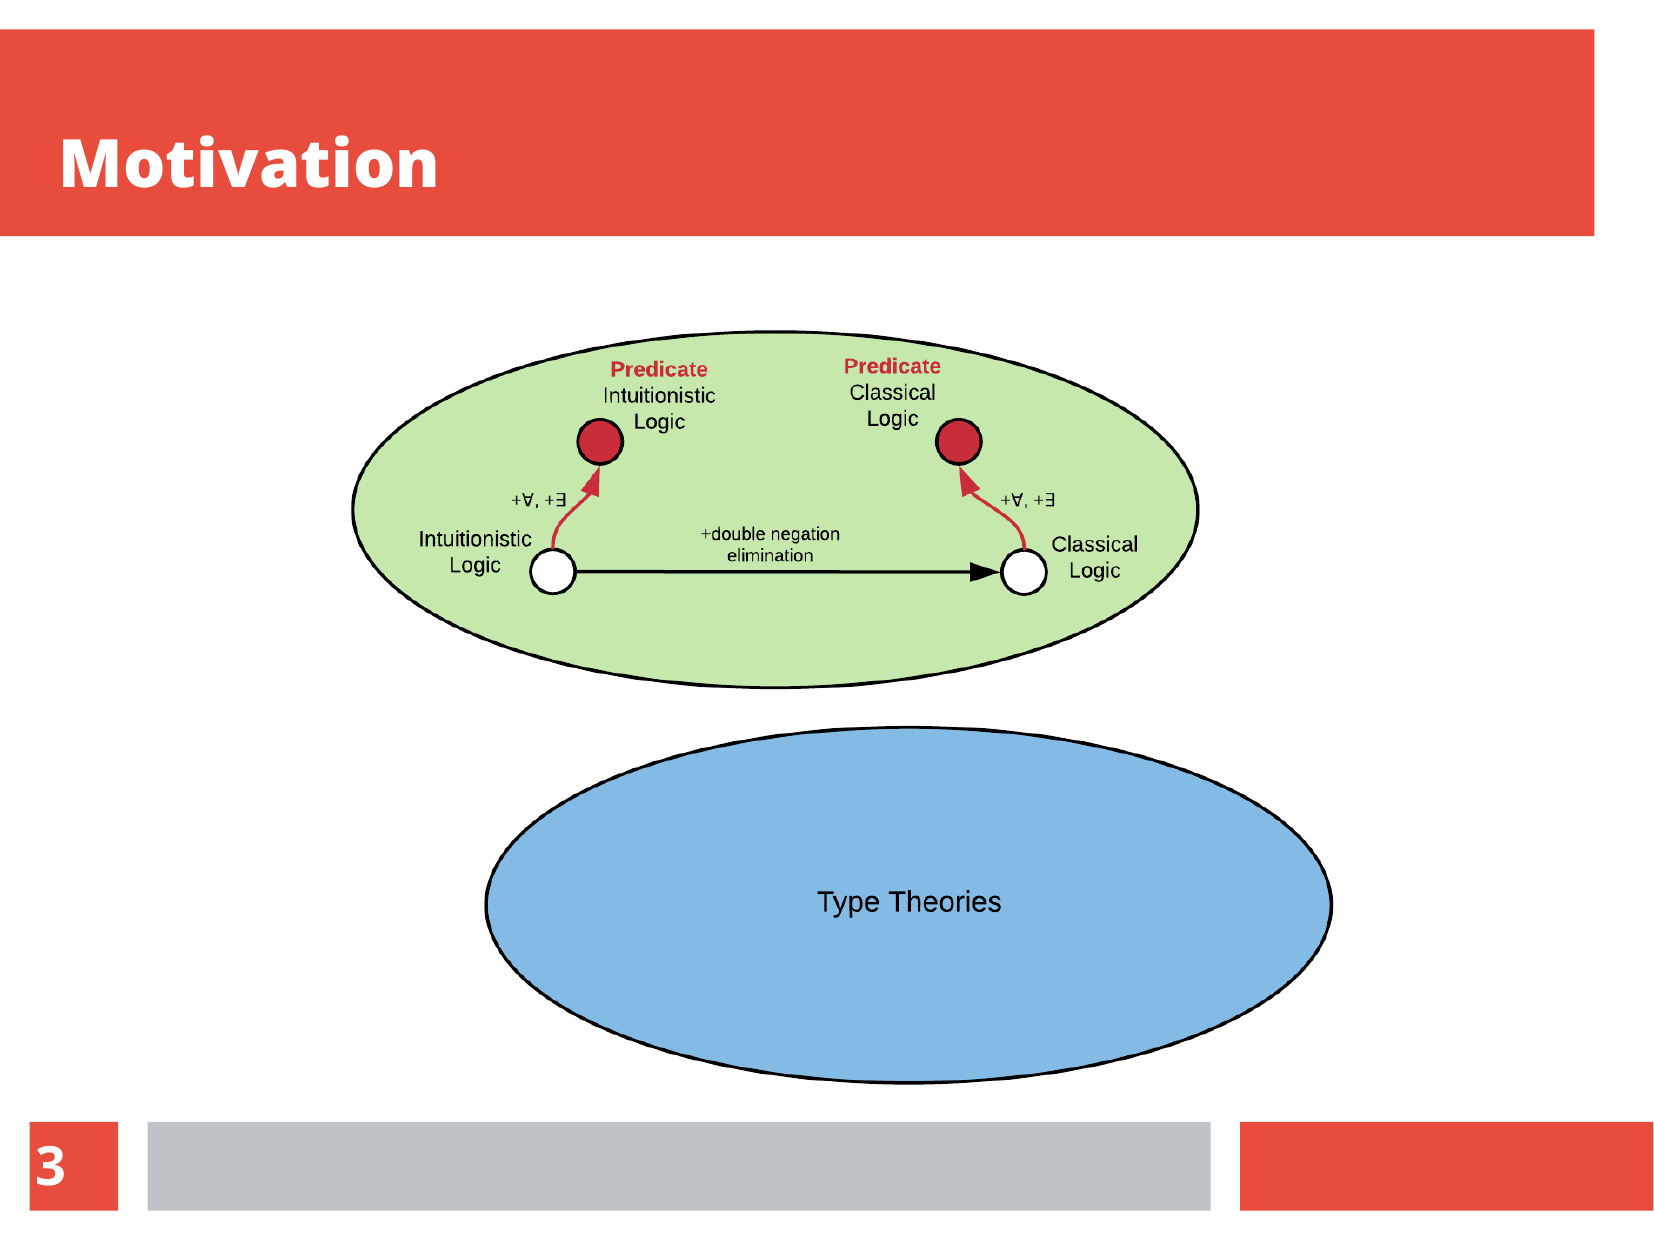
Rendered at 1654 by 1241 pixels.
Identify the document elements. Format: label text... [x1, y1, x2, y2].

text_box 3 [20, 1119, 254, 1210]
title Motivation [59, 58, 1595, 207]
picture [124, 240, 1494, 1122]
